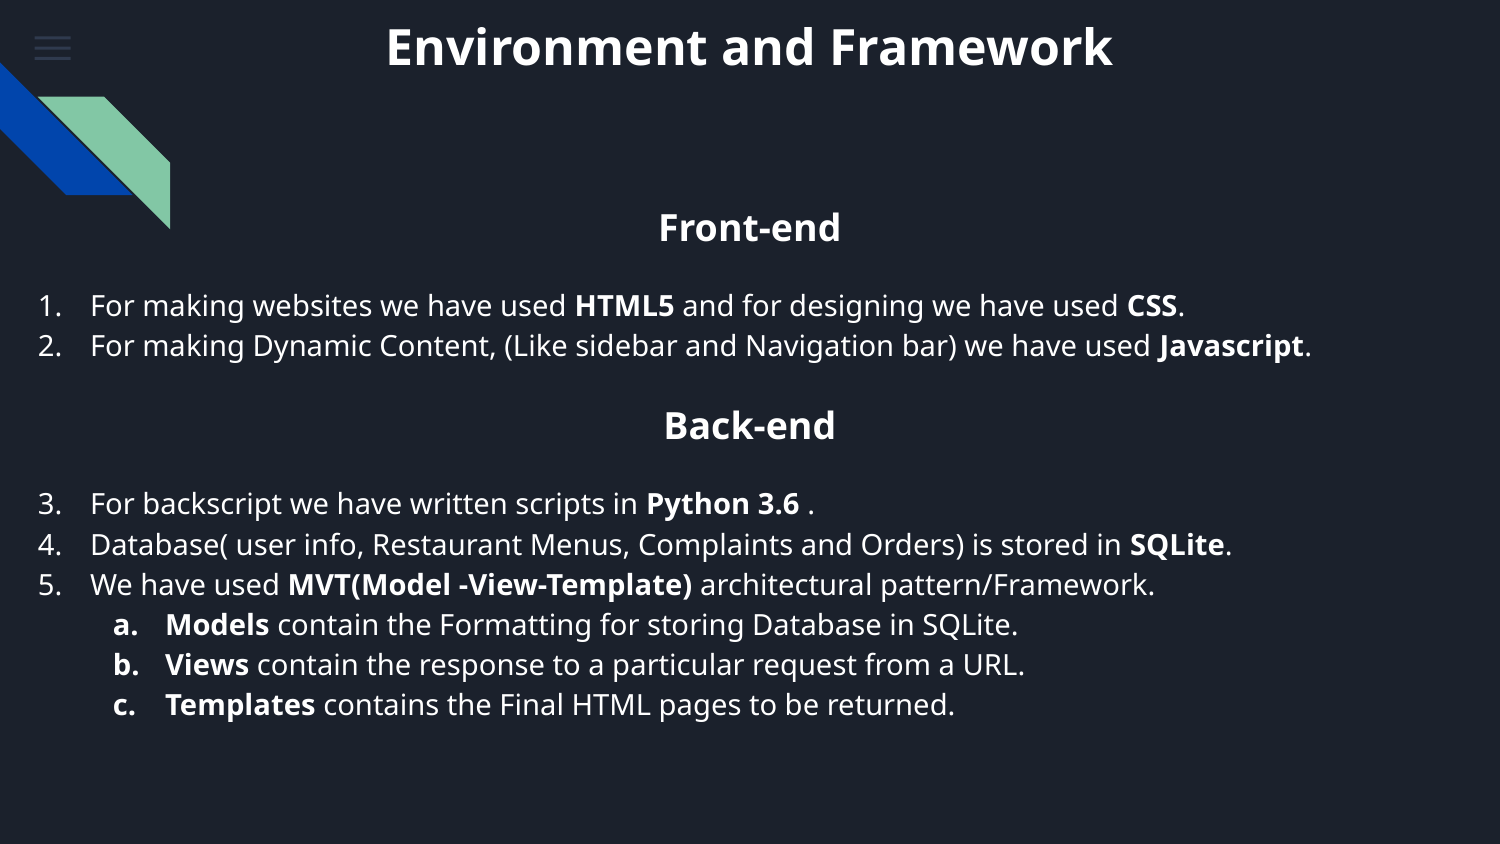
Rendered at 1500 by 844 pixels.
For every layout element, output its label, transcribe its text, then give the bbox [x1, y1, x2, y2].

list Front-end For making websites we have used HTML5 and for designing we have used CSS. For making Dynamic Content, (Like sidebar and Navigation bar) we have used Javascript. Back-end For backscript we have written scripts in Python 3.6 . Database( user info, Restaurant Menus, Complaints and Orders) is stored in SQLite. We have used MVT(Model -View-Template) architectural pattern/Framework. Models contain the Formatting for storing Database in SQLite. Views contain the response to a particular request from a URL. Templates contains the Final HTML pages to be returned. [0, 181, 1500, 844]
title Environment and Framework [0, 0, 1500, 181]
